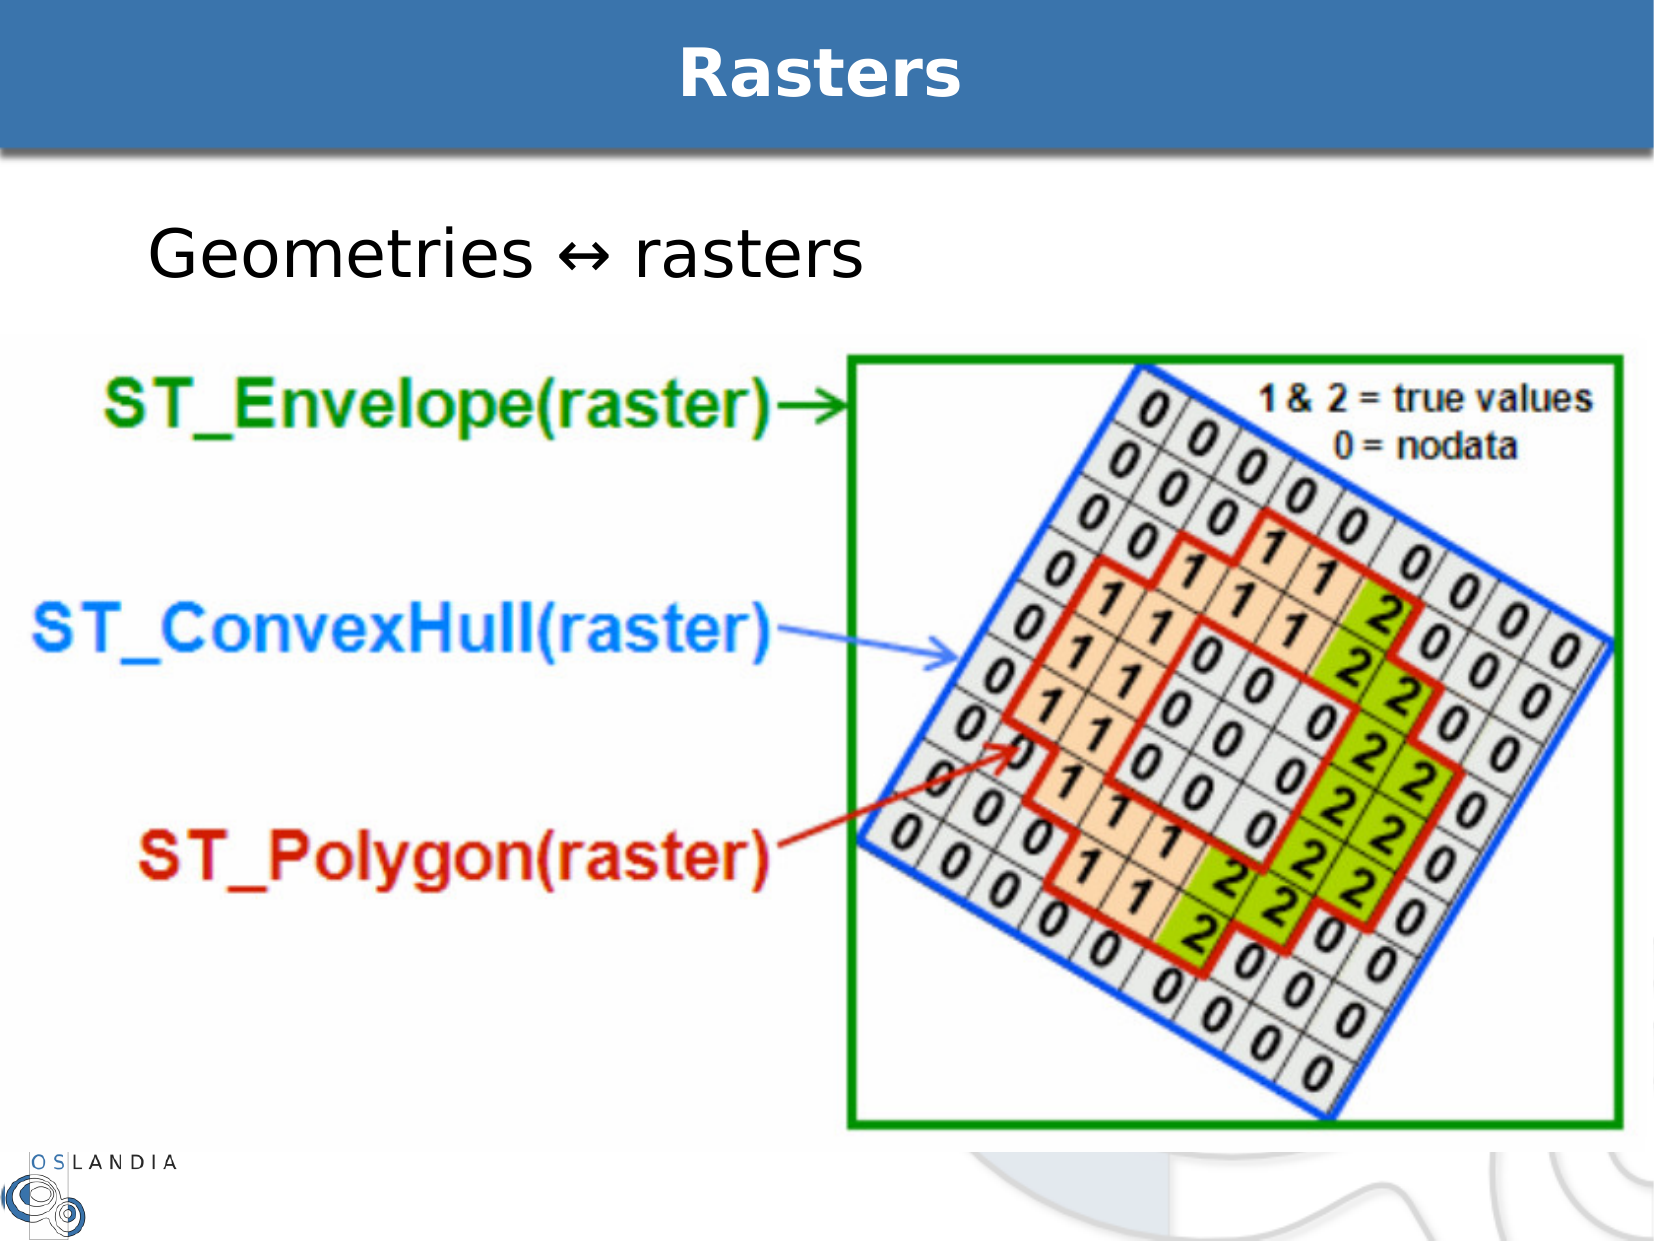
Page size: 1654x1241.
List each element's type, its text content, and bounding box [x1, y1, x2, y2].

list Geometries ↔ rasters [76, 215, 1565, 332]
picture [0, 0, 1654, 1241]
title Rasters [76, 0, 1565, 148]
